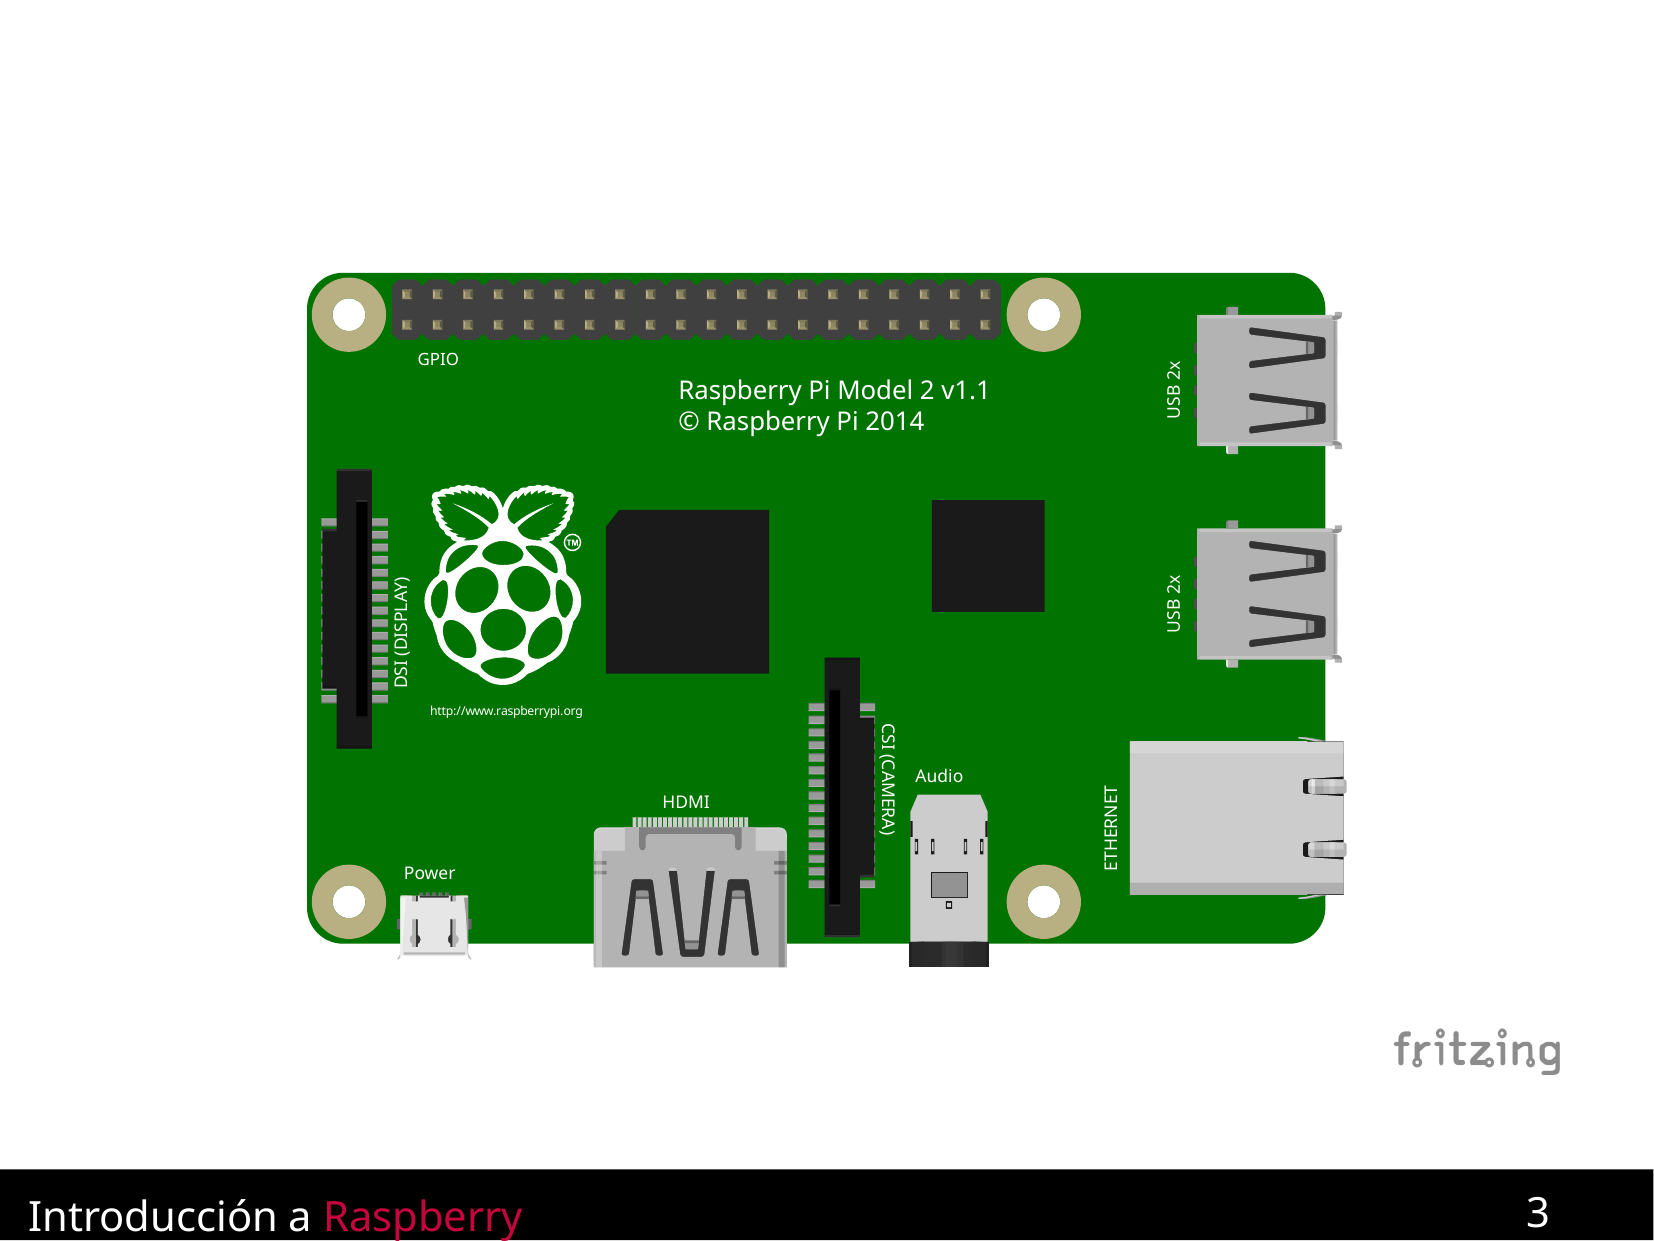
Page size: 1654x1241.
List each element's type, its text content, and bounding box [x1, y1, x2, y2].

text_box <number> [1521, 1175, 1654, 1241]
picture [307, 272, 1347, 968]
picture [1381, 1014, 1560, 1075]
text_box Introducción a Raspberry Pi [13, 1179, 556, 1241]
text_box [0, 0, 1654, 1241]
